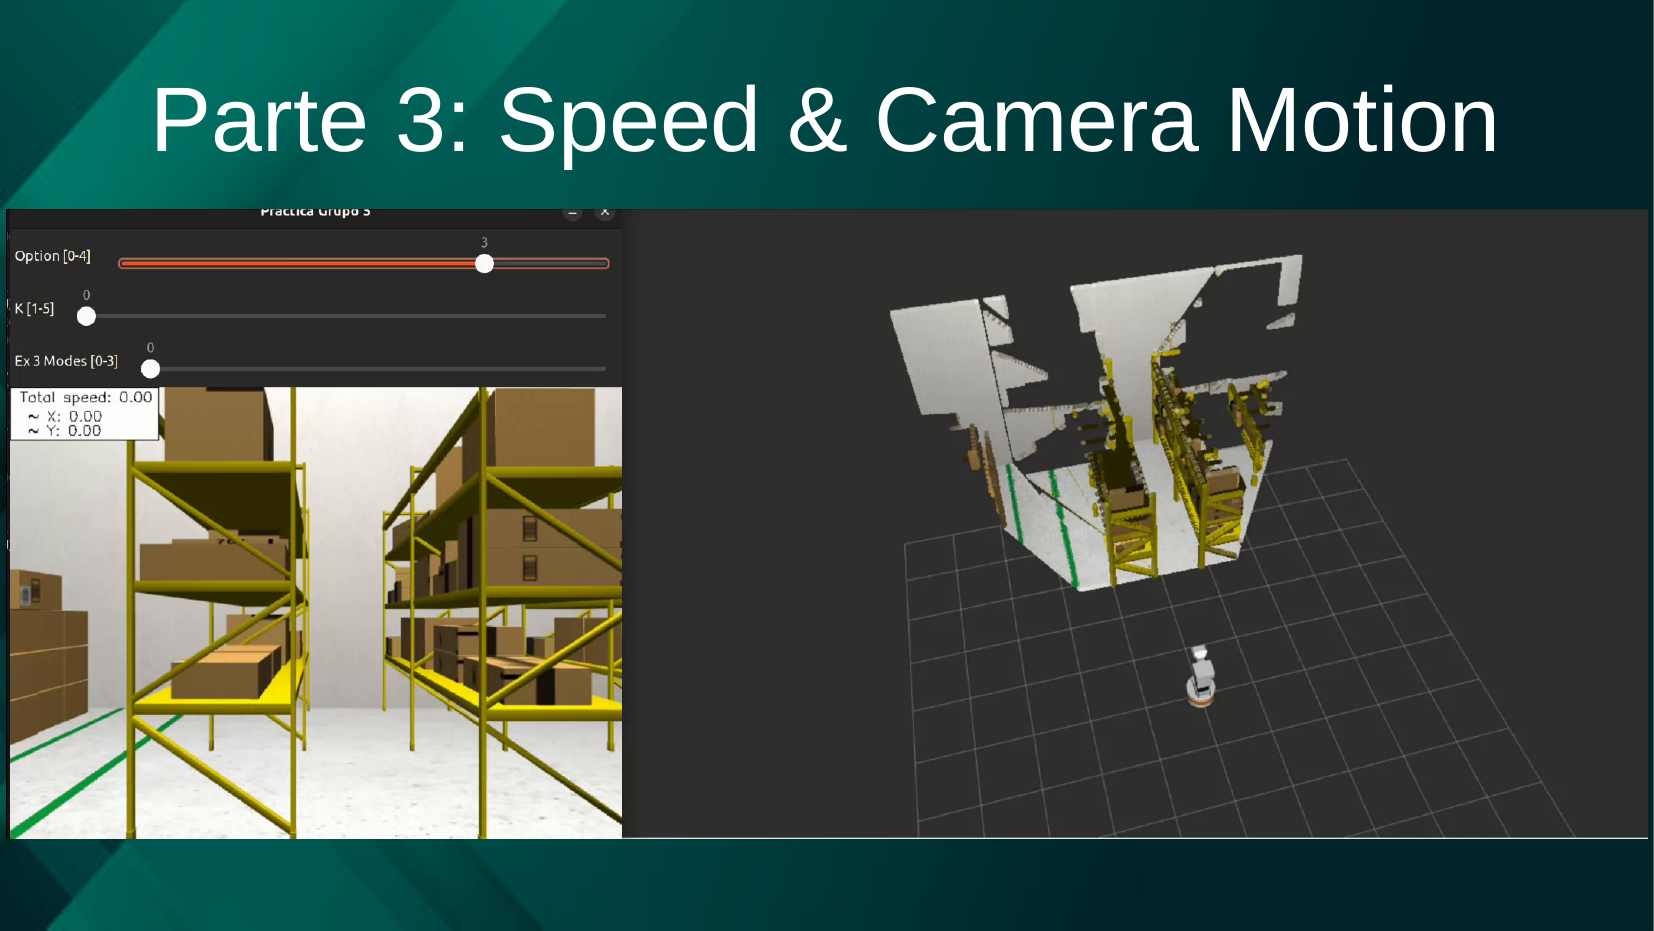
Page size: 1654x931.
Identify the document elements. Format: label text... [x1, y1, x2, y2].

text_box [5, 208, 1649, 840]
picture [0, 0, 1654, 931]
title Parte 3: Speed & Camera Motion [82, 37, 1571, 193]
